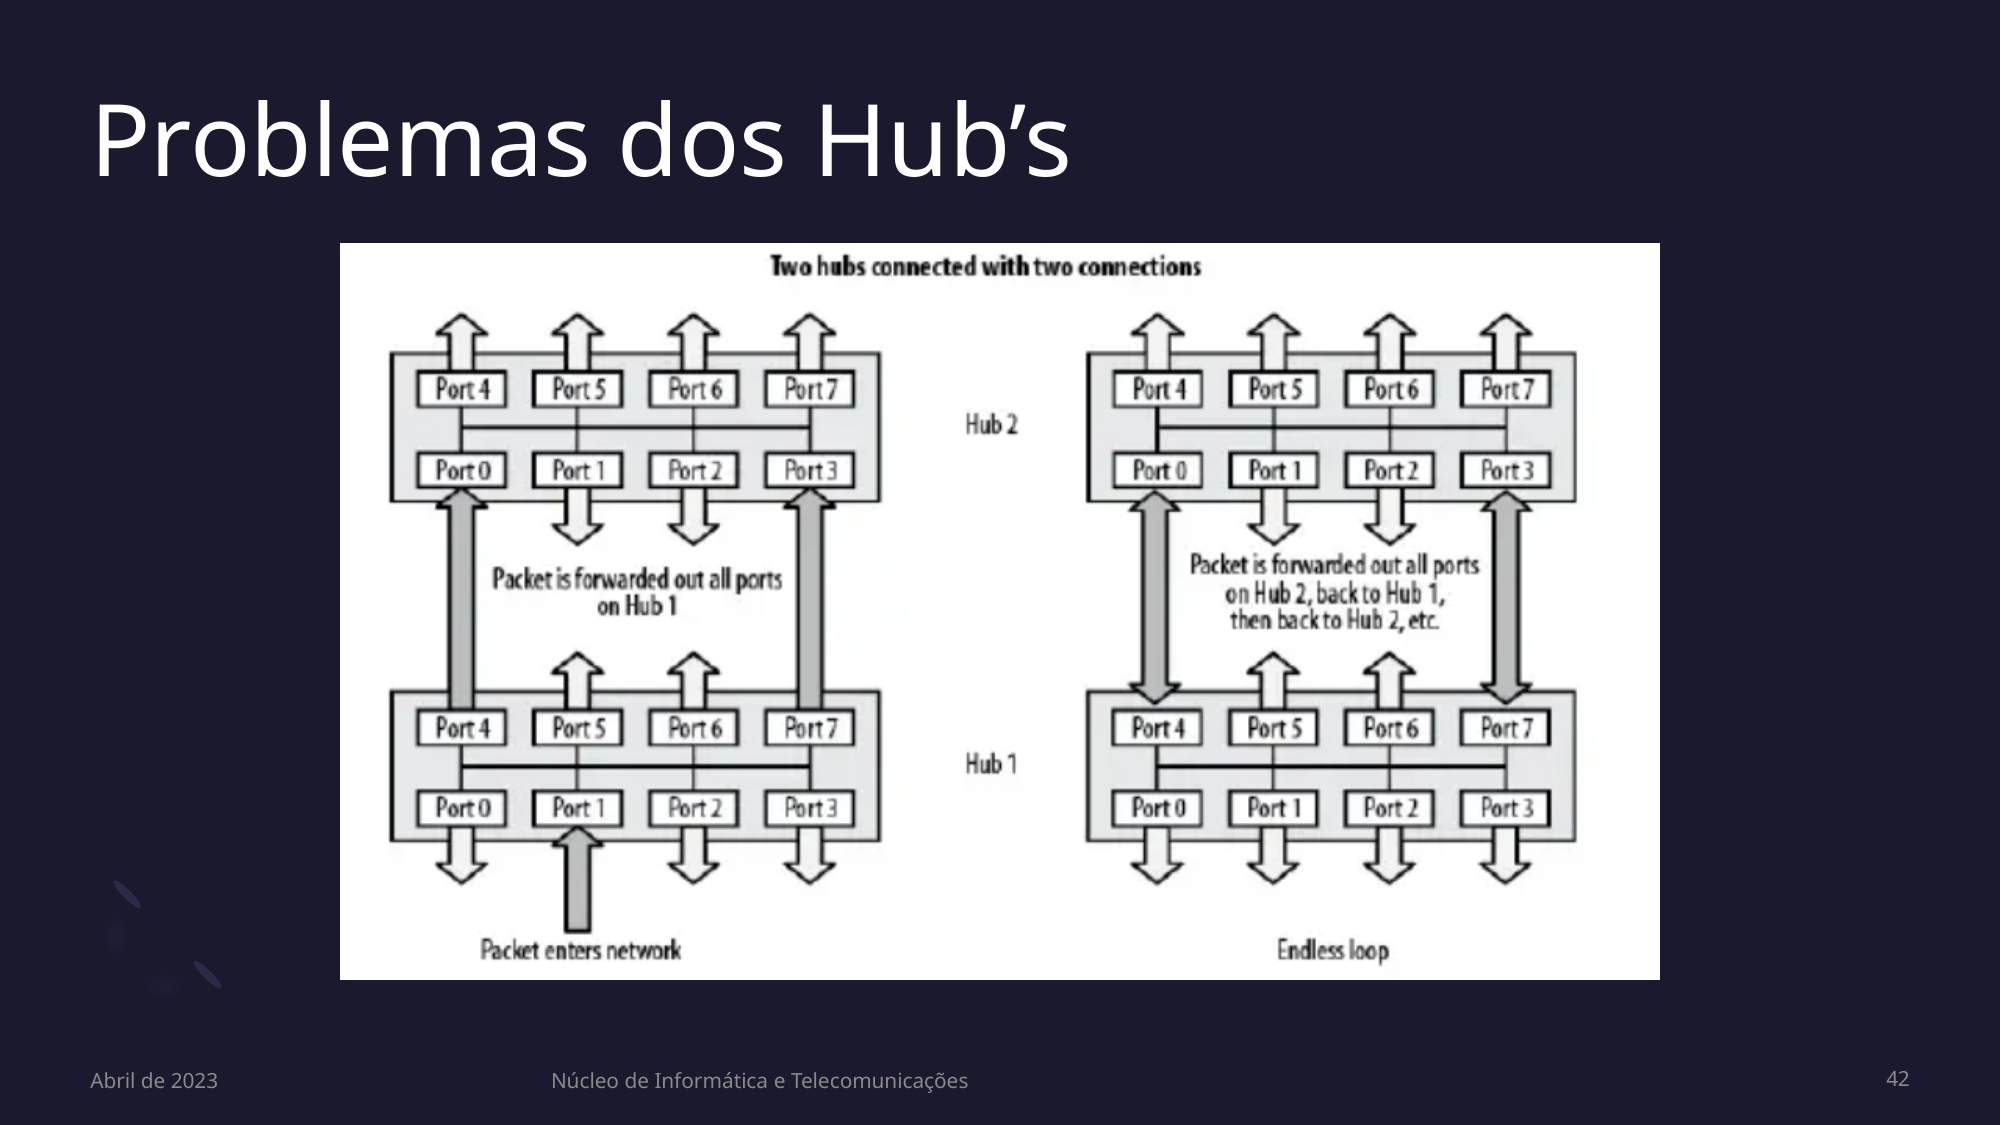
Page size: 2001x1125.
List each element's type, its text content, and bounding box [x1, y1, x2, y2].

slide_number <número> [1632, 1067, 1910, 1093]
footer Núcleo de Informática e Telecomunicações [551, 1067, 1598, 1093]
title Problemas dos Hub’s [90, 90, 1937, 203]
slide_number Abril de 2023 [90, 1067, 522, 1093]
picture [340, 243, 1660, 980]
